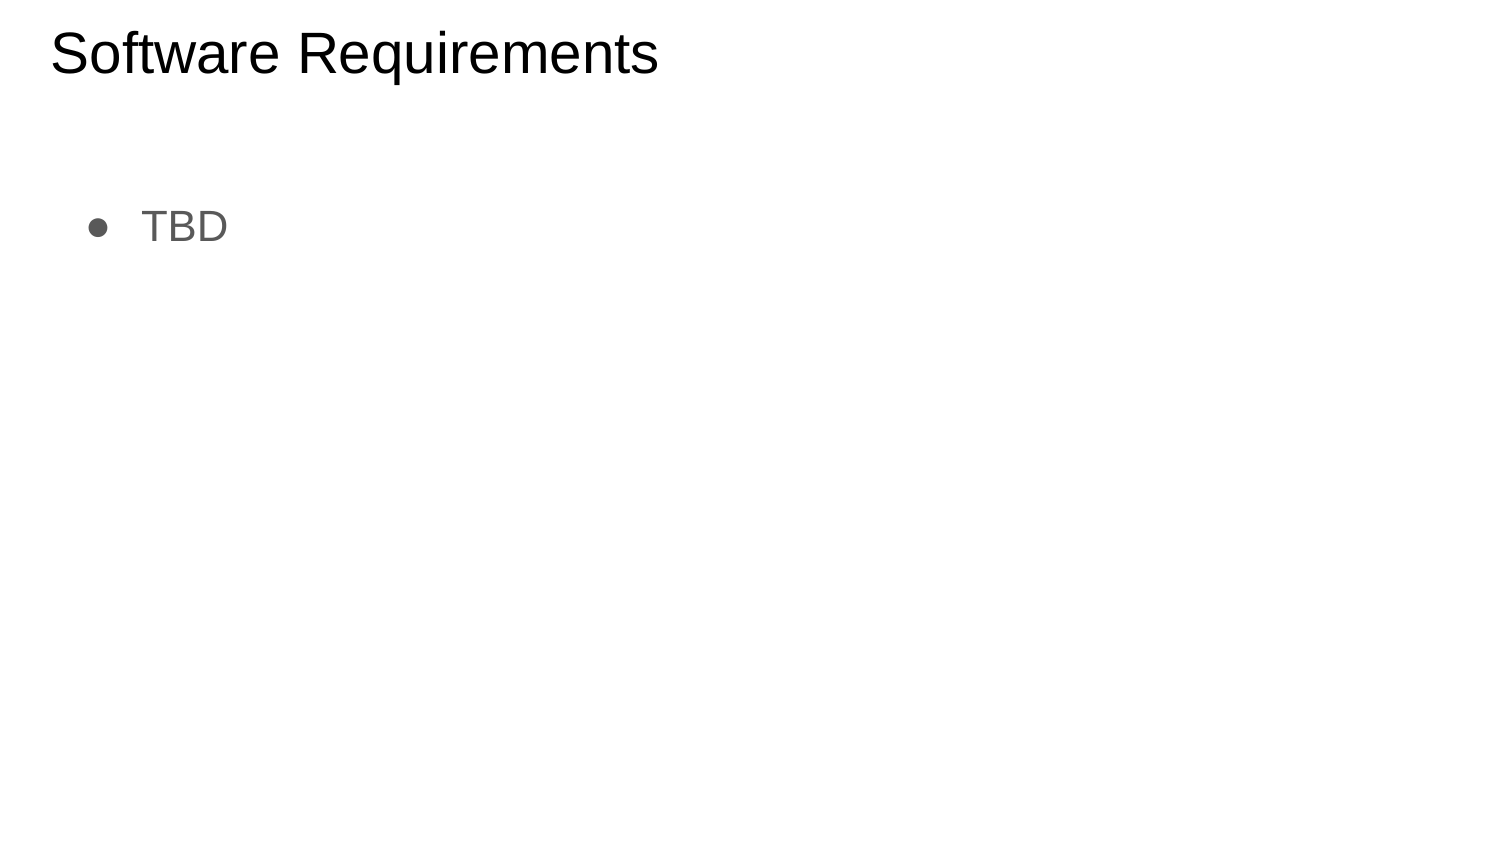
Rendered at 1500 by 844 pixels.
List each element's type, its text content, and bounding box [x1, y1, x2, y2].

title Software Requirements [35, 0, 1434, 95]
list TBD [51, 189, 1449, 750]
